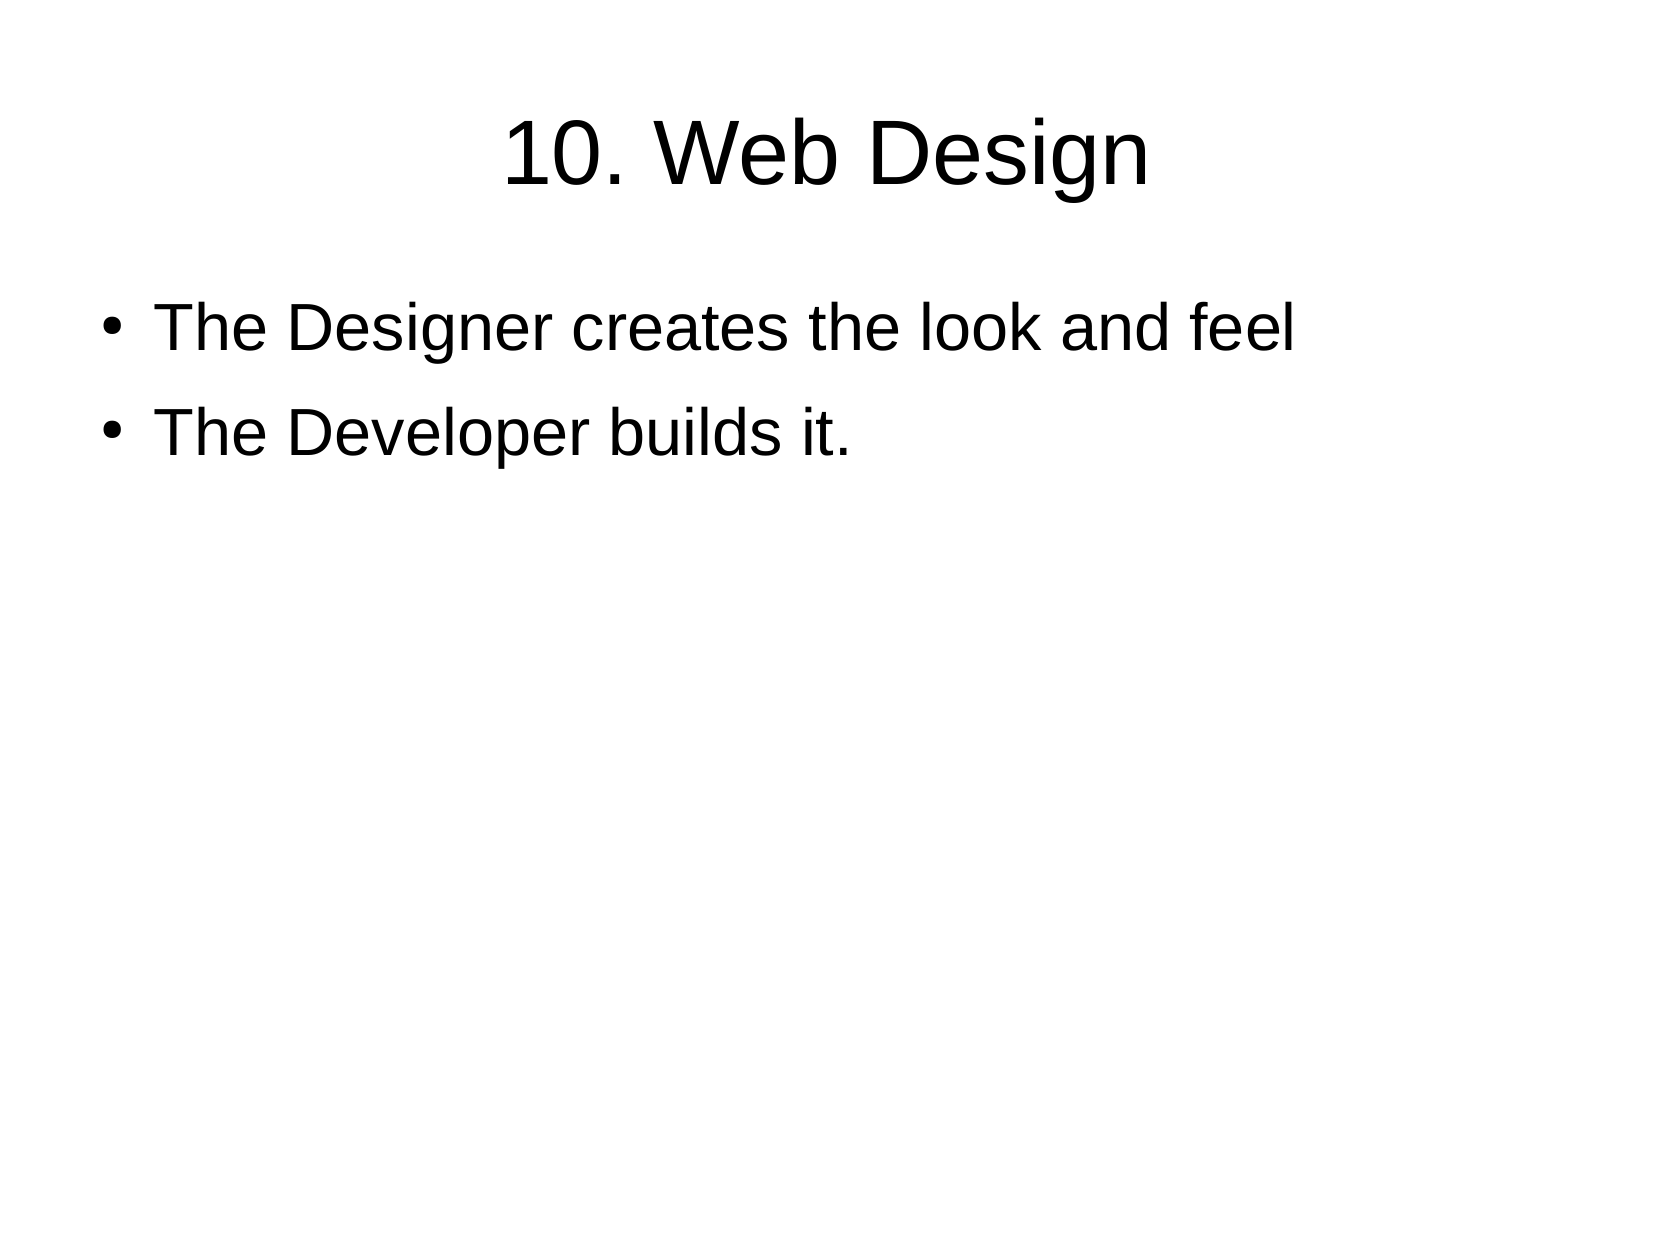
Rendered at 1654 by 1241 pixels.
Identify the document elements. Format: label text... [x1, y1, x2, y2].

title 10. Web Design [82, 49, 1571, 257]
list The Designer creates the look and feel The Developer builds it. [82, 290, 1571, 1010]
